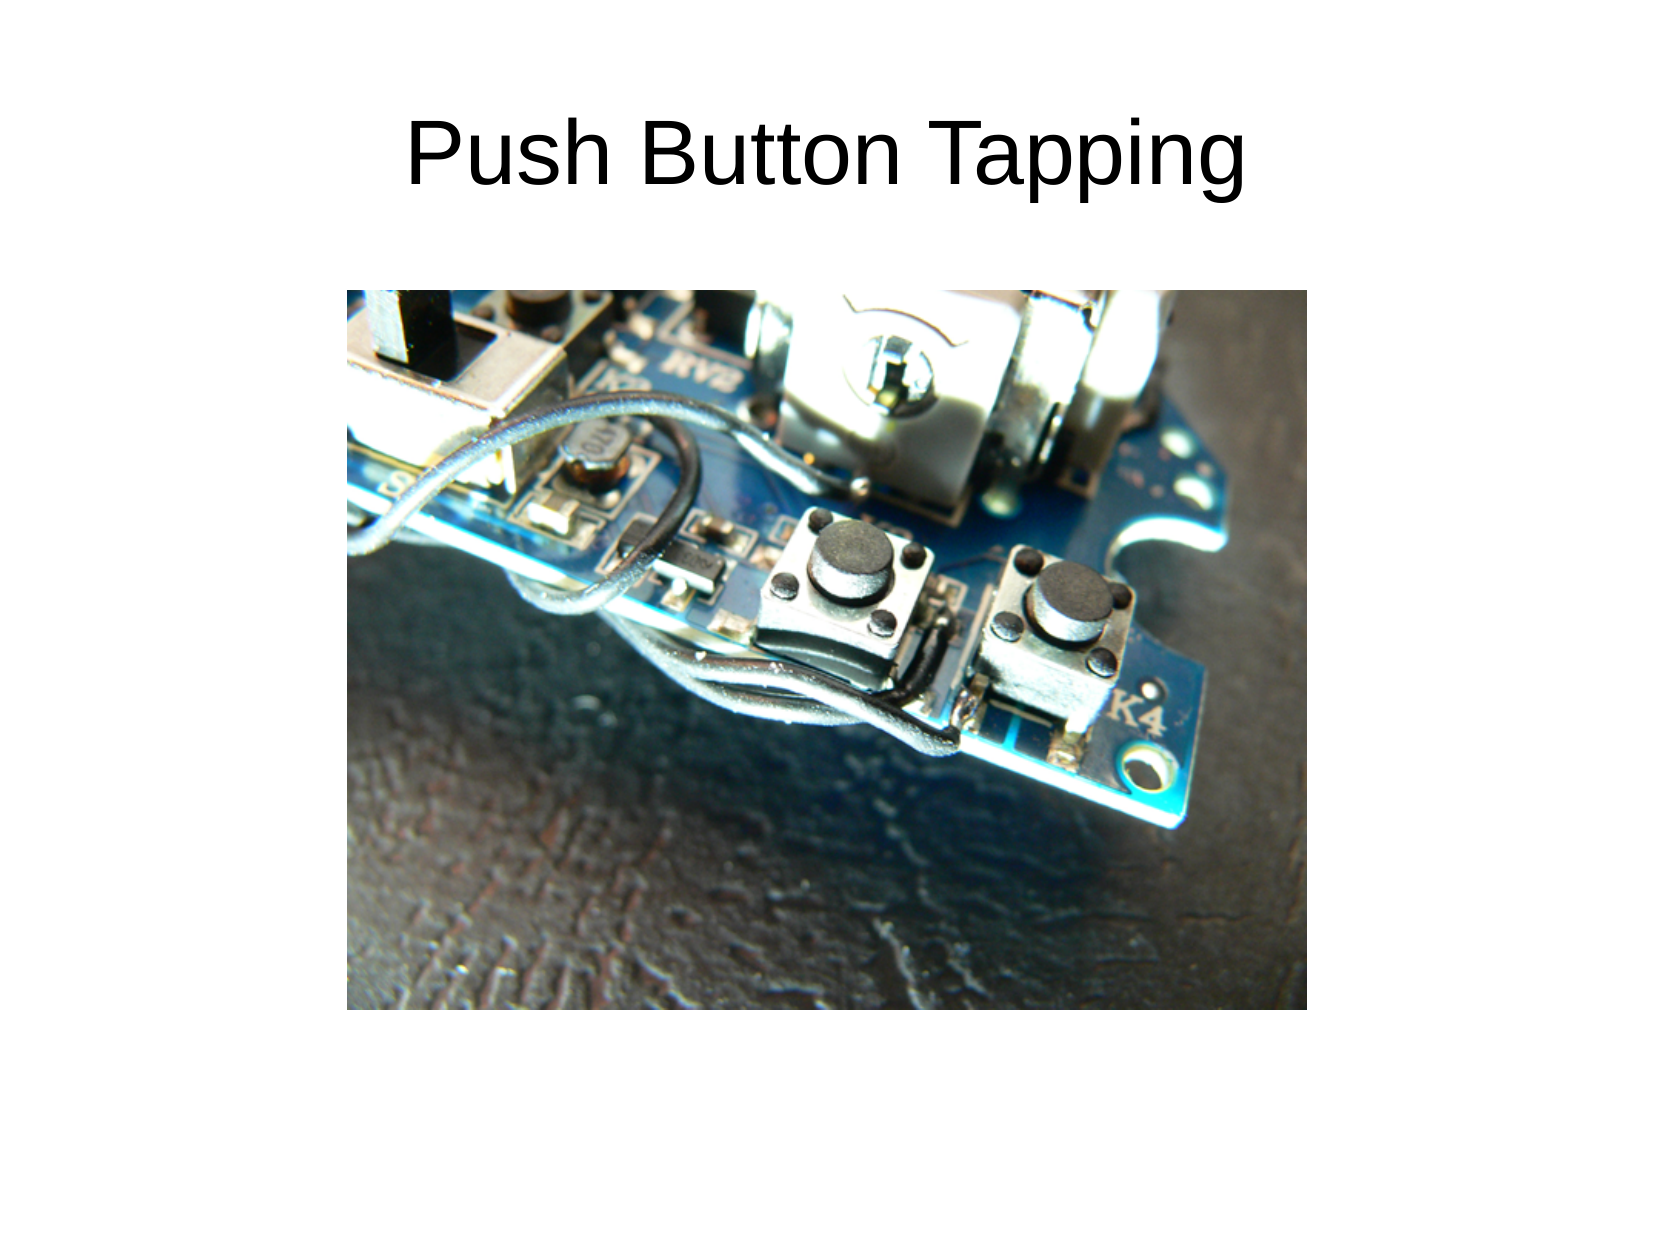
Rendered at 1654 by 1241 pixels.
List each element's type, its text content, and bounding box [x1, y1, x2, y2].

title Push Button Tapping [82, 49, 1571, 257]
picture [347, 290, 1307, 1010]
